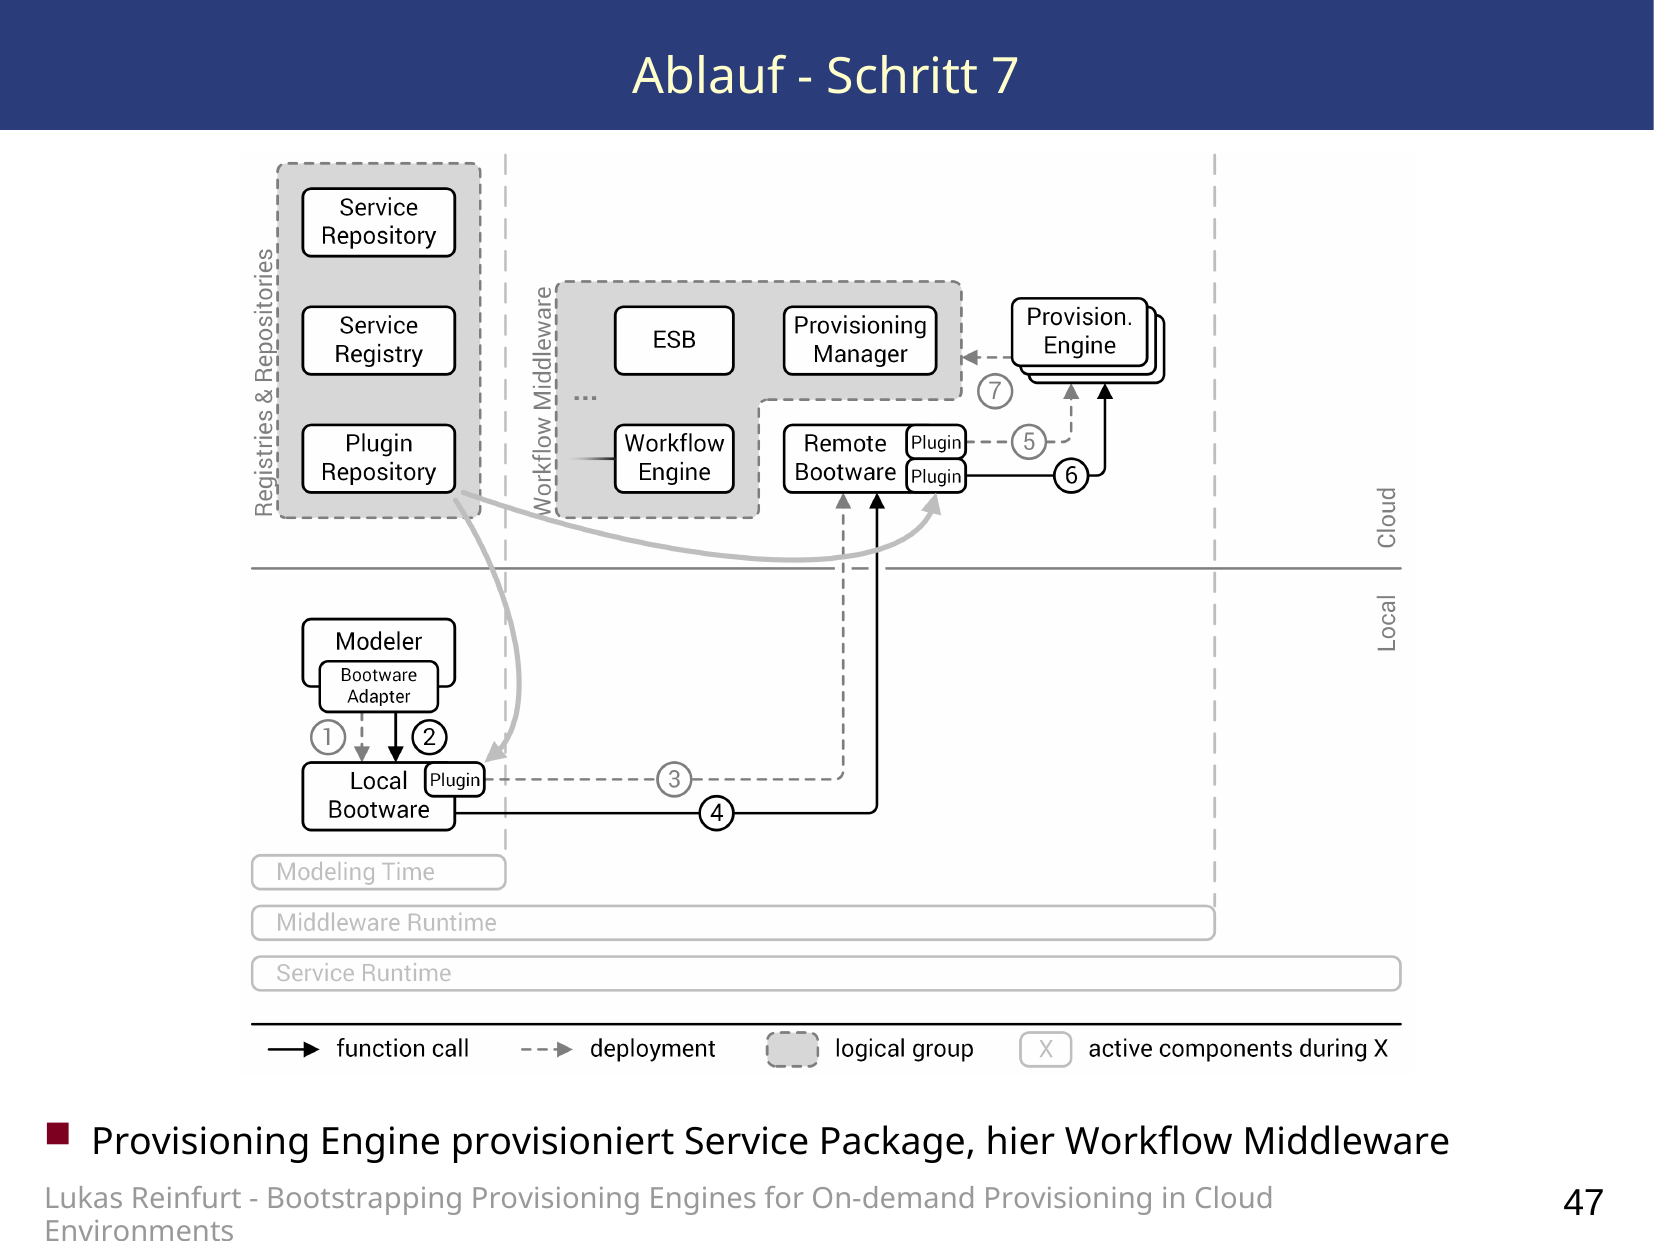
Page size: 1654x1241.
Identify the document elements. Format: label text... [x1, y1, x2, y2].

text_box Provisioning Engine provisioniert Service Package, hier Workflow Middleware [29, 1095, 1605, 1156]
title Ablauf - Schritt 7 [47, 23, 1607, 119]
picture [240, 153, 1414, 1077]
